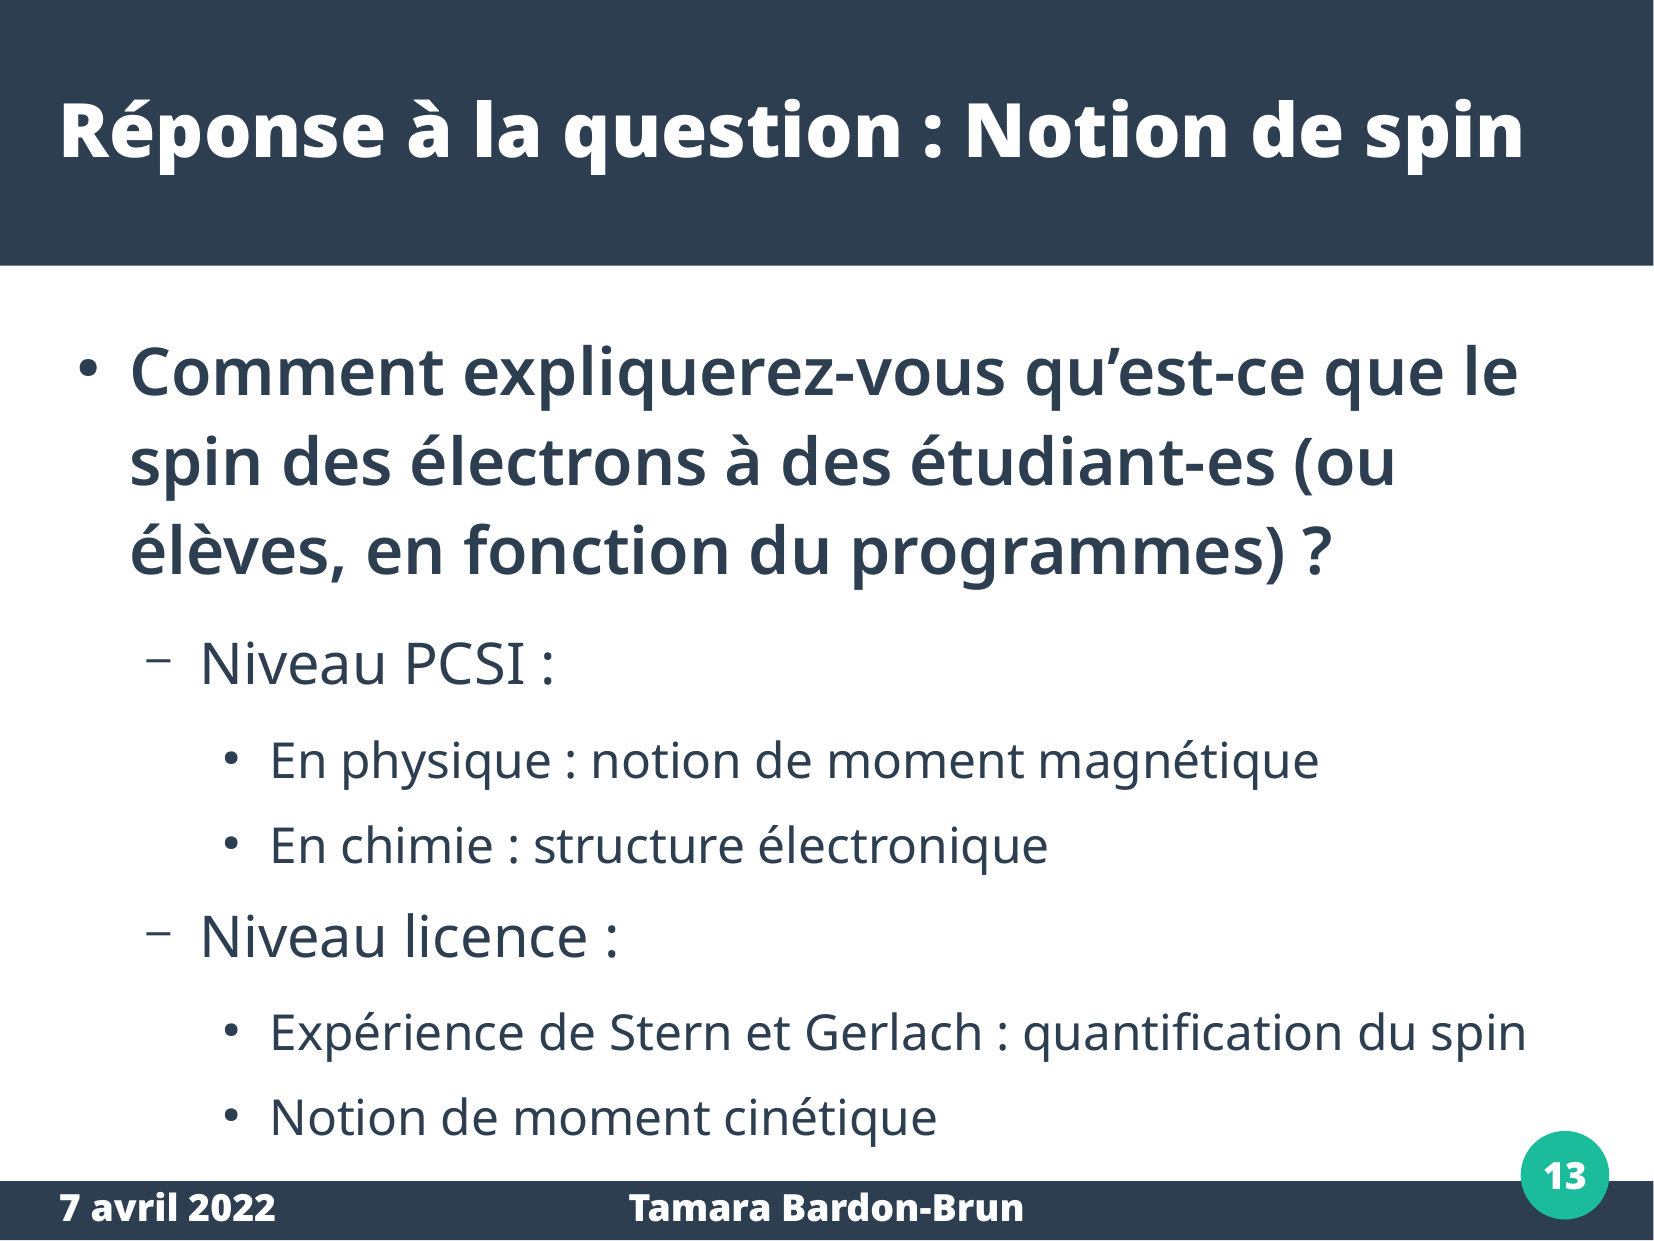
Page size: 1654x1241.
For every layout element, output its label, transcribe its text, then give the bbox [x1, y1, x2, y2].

title Réponse à la question : Notion de spin [59, 49, 1595, 207]
list Comment expliquerez-vous qu’est-ce que le spin des électrons à des étudiant-es (ou élèves, en fonction du programmes) ? Niveau PCSI : En physique : notion de moment magnétique En chimie : structure électronique Niveau licence : Expérience de Stern et Gerlach : quantification du spin Notion de moment cinétique [59, 324, 1595, 1152]
